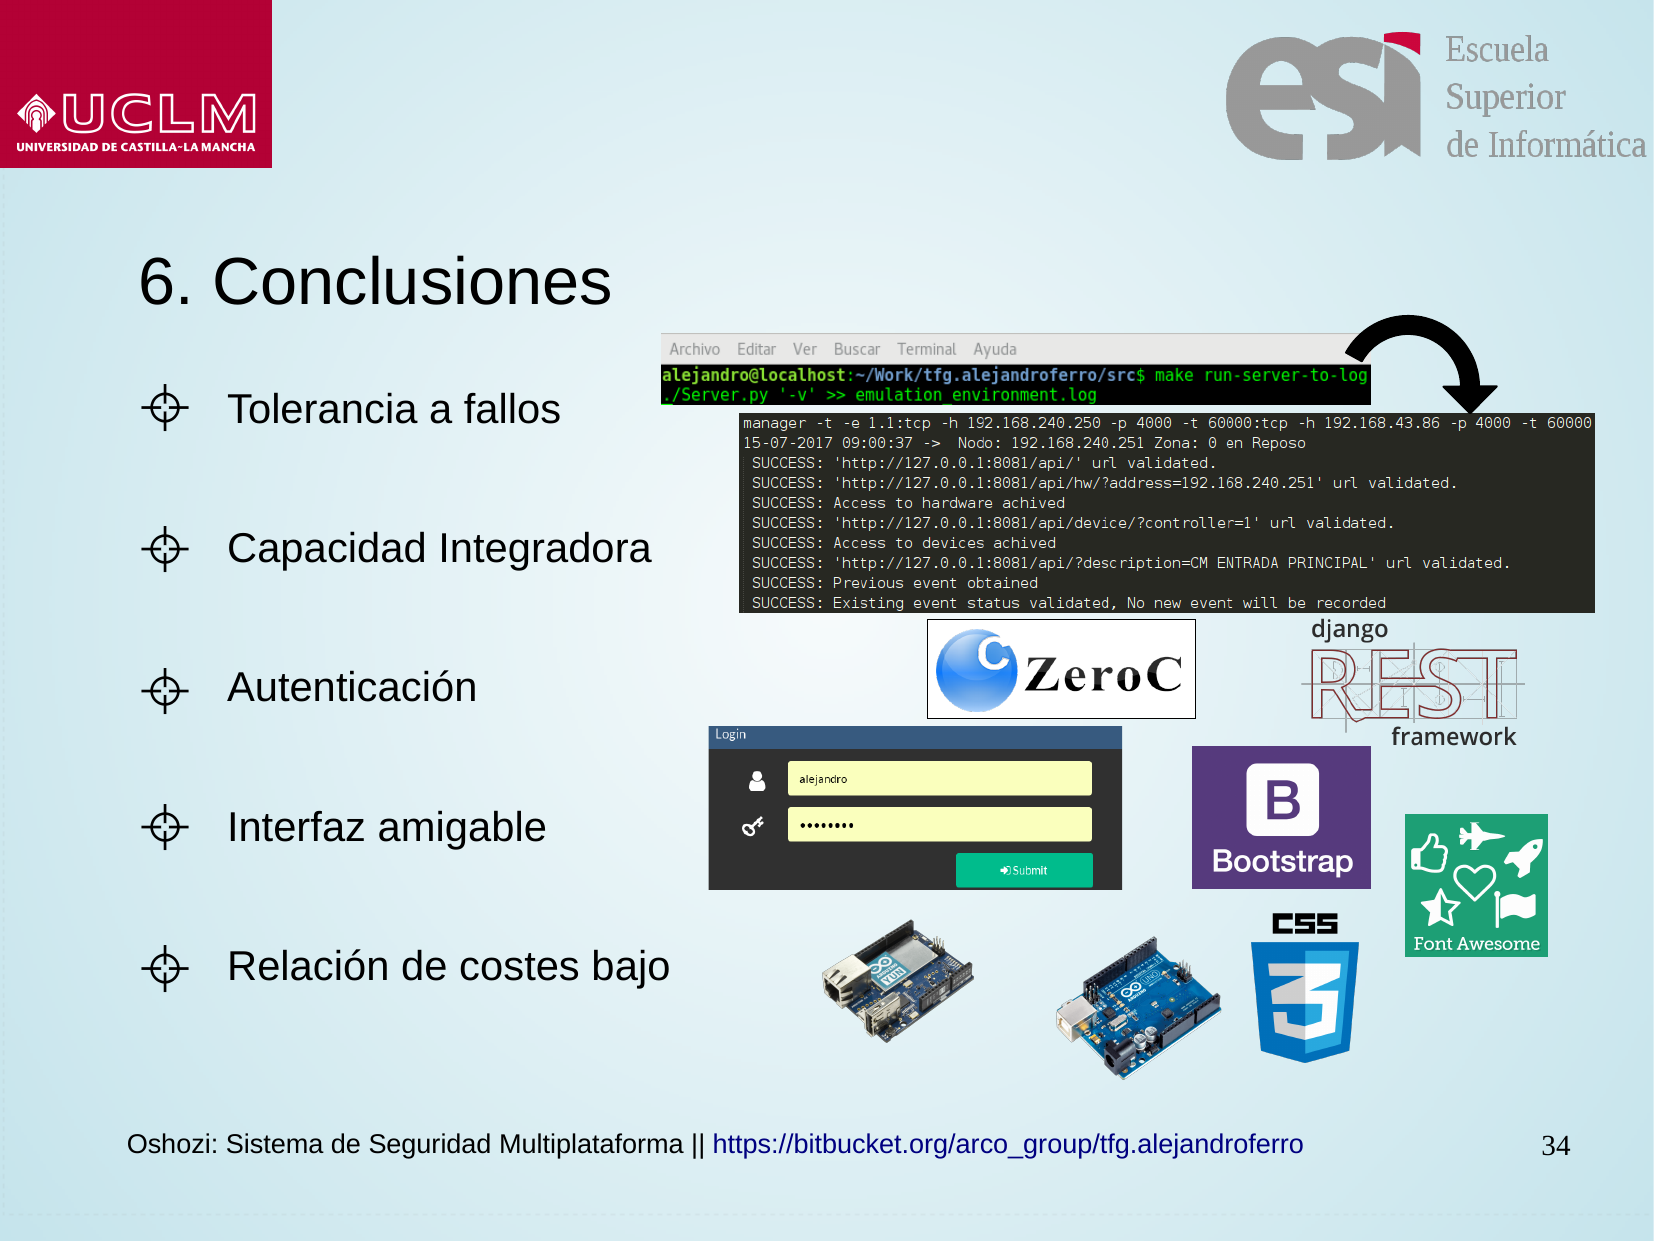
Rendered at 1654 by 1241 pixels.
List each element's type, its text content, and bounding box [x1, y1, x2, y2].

picture [0, 0, 1654, 1241]
text_box Tolerancia a fallos Capacidad Integradora Autenticación Interfaz amigable Relación de costes bajo [200, 377, 934, 1044]
text_box [927, 619, 1196, 719]
text_box [1346, 316, 1497, 414]
text_box Oshozi: Sistema de Seguridad Multiplataforma || https://bitbucket.org/arco_group/tfg.alejandroferro [112, 1112, 1625, 1170]
text_box 6. Conclusiones [124, 236, 1128, 343]
